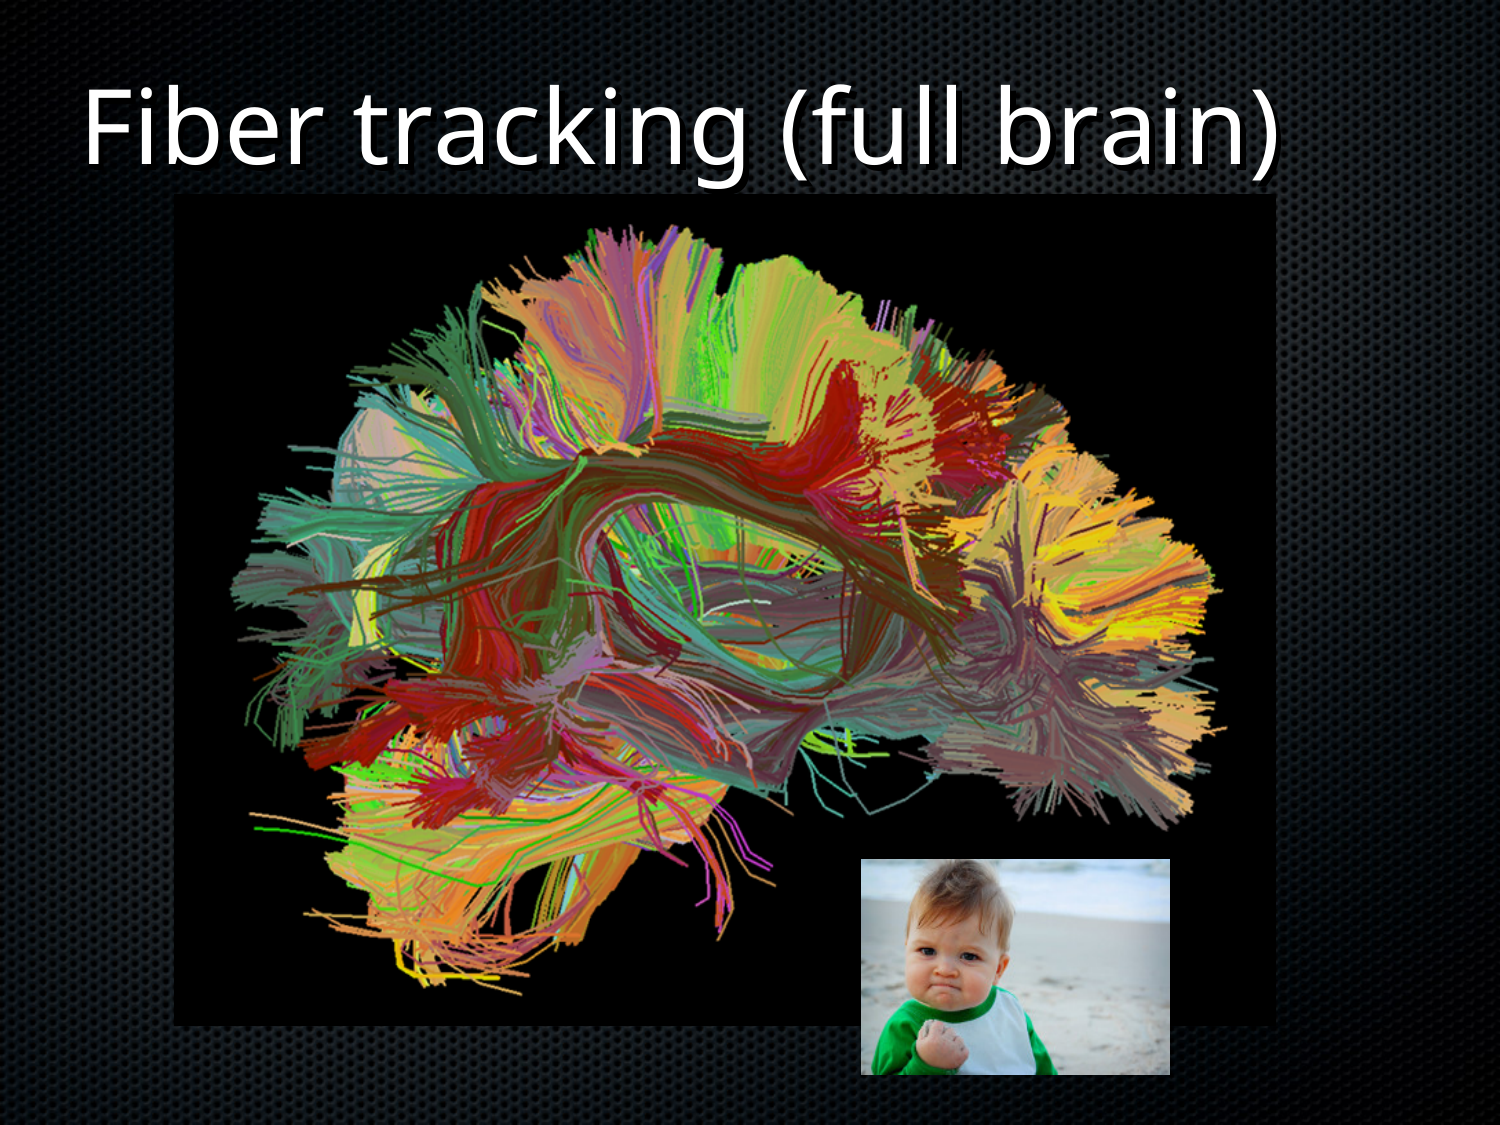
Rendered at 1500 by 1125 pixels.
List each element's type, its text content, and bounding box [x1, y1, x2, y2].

picture [0, 0, 1500, 1125]
title Fiber tracking (full brain) [70, 35, 1500, 319]
